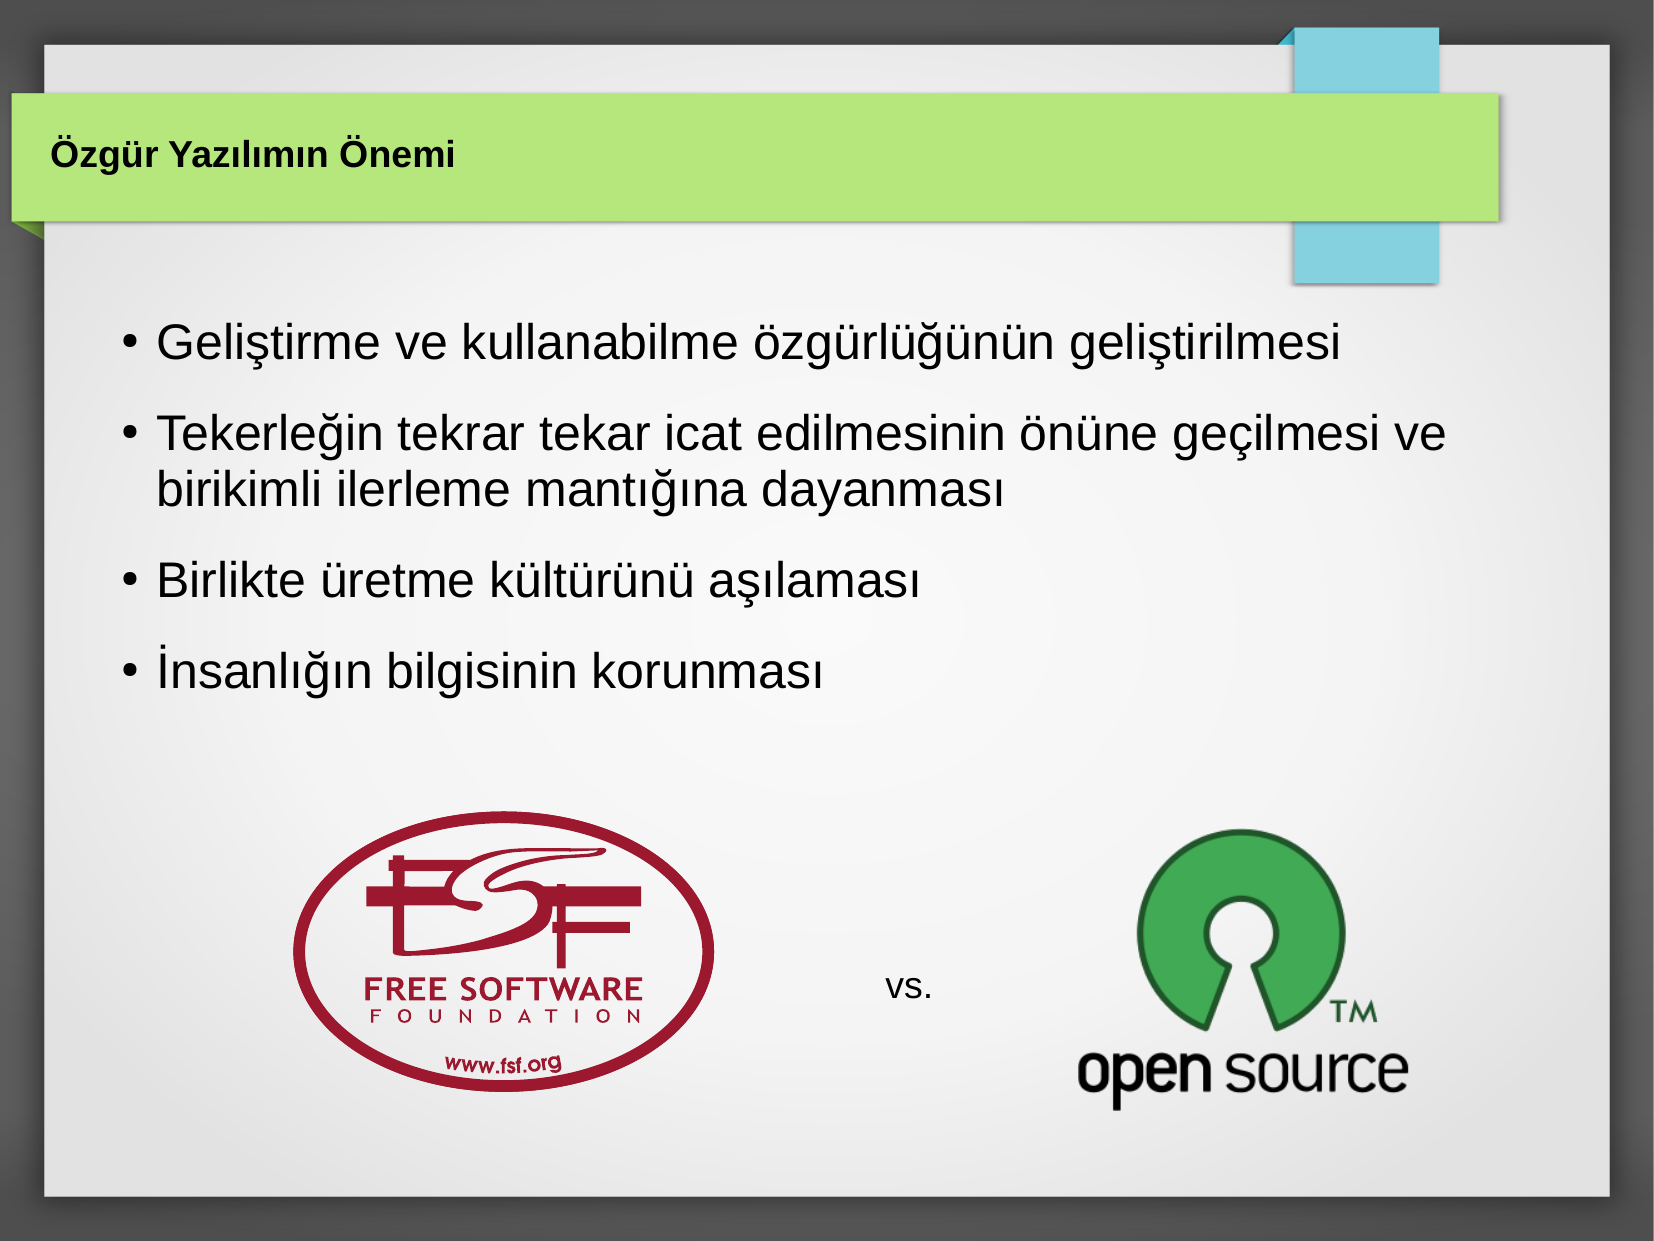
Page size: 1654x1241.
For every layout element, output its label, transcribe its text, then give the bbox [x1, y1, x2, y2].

text_box vs. [862, 956, 957, 1033]
picture [0, 0, 1654, 1241]
text_box Geliştirme ve kullanabilme özgürlüğünün geliştirilmesi Tekerleğin tekrar tekar icat edilmesinin önüne geçilmesi ve birikimli ilerleme mantığına dayanması Birlikte üretme kültürünü aşılaması İnsanlığın bilgisinin korunması [106, 307, 1536, 841]
text_box Özgür Yazılımın Önemi [35, 126, 1152, 202]
